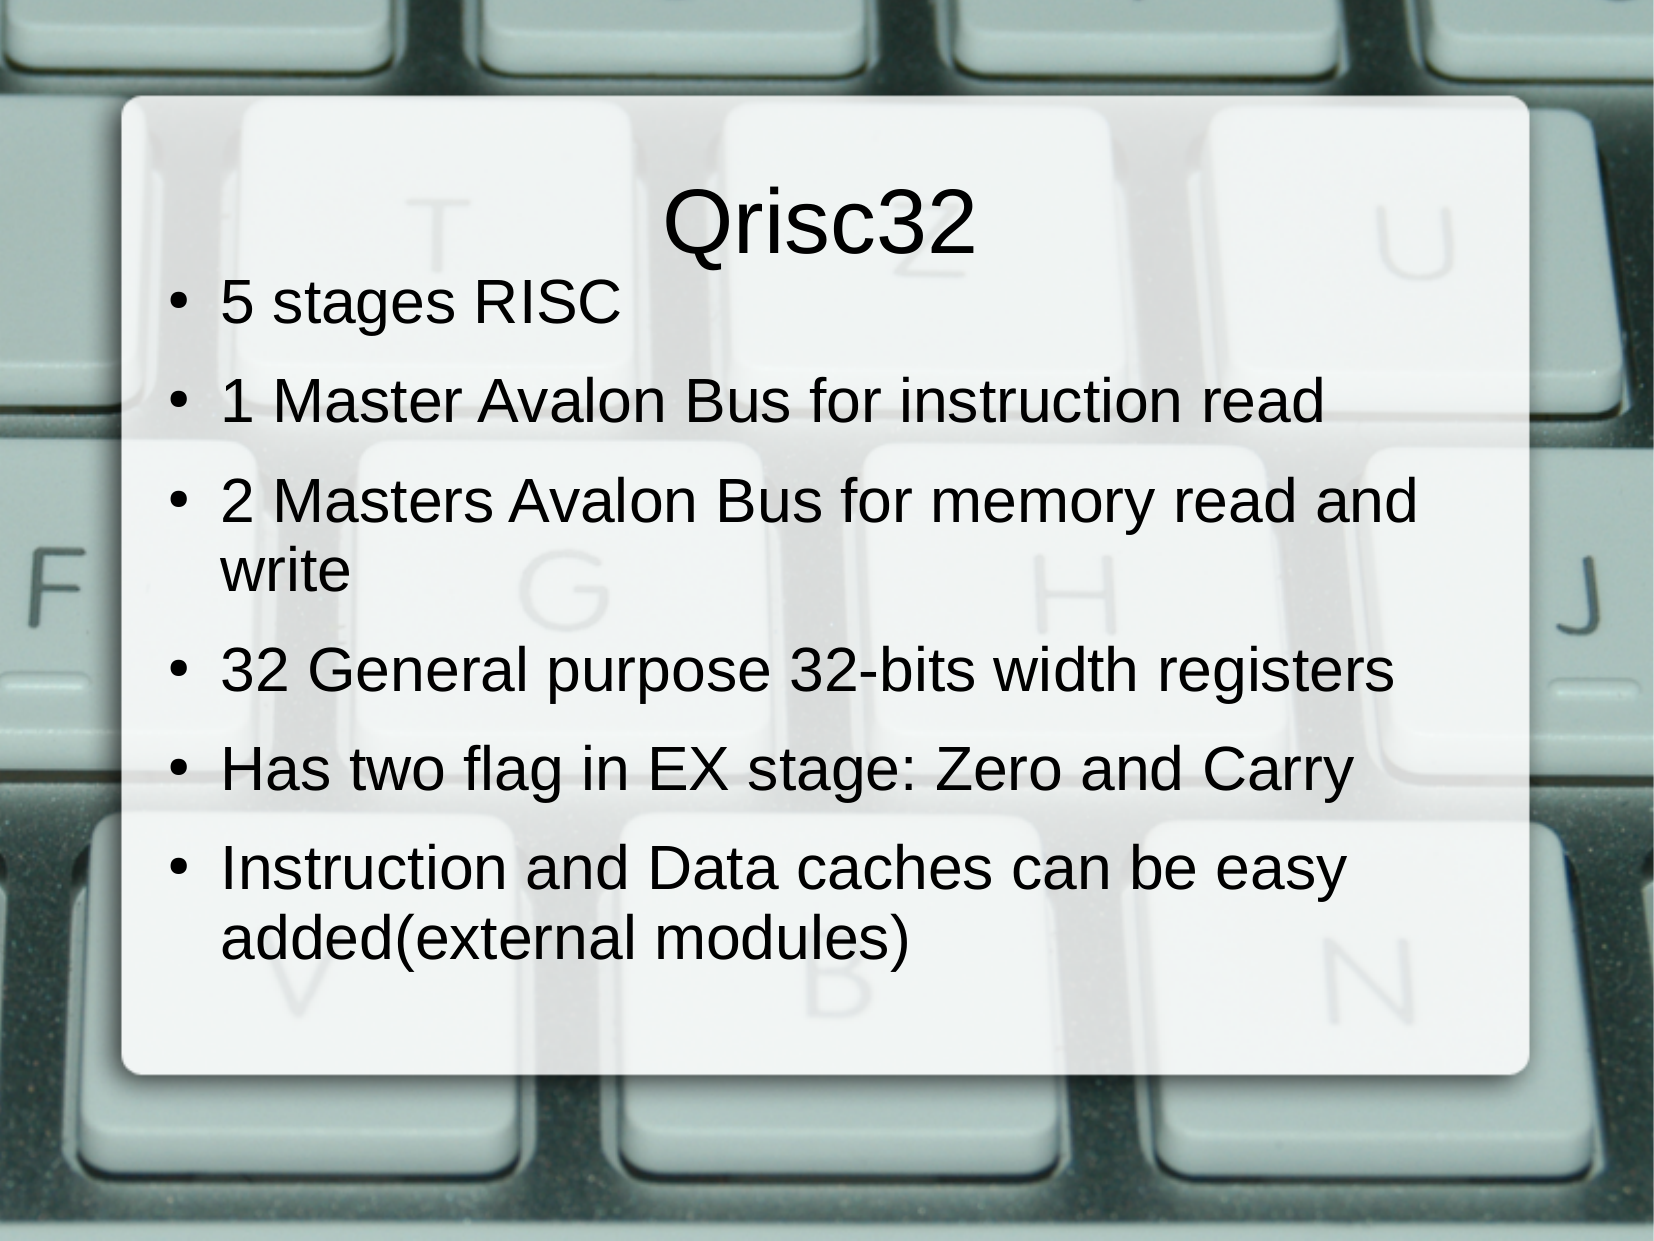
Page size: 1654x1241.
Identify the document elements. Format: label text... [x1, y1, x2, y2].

list 5 stages RISC 1 Master Avalon Bus for instruction read 2 Masters Avalon Bus for memory read and write 32 General purpose 32-bits width registers Has two flag in EX stage: Zero and Carry Instruction and Data caches can be easy added(external modules) [150, 267, 1463, 1077]
picture [0, 0, 1654, 1241]
title Qrisc32 [135, 117, 1506, 325]
